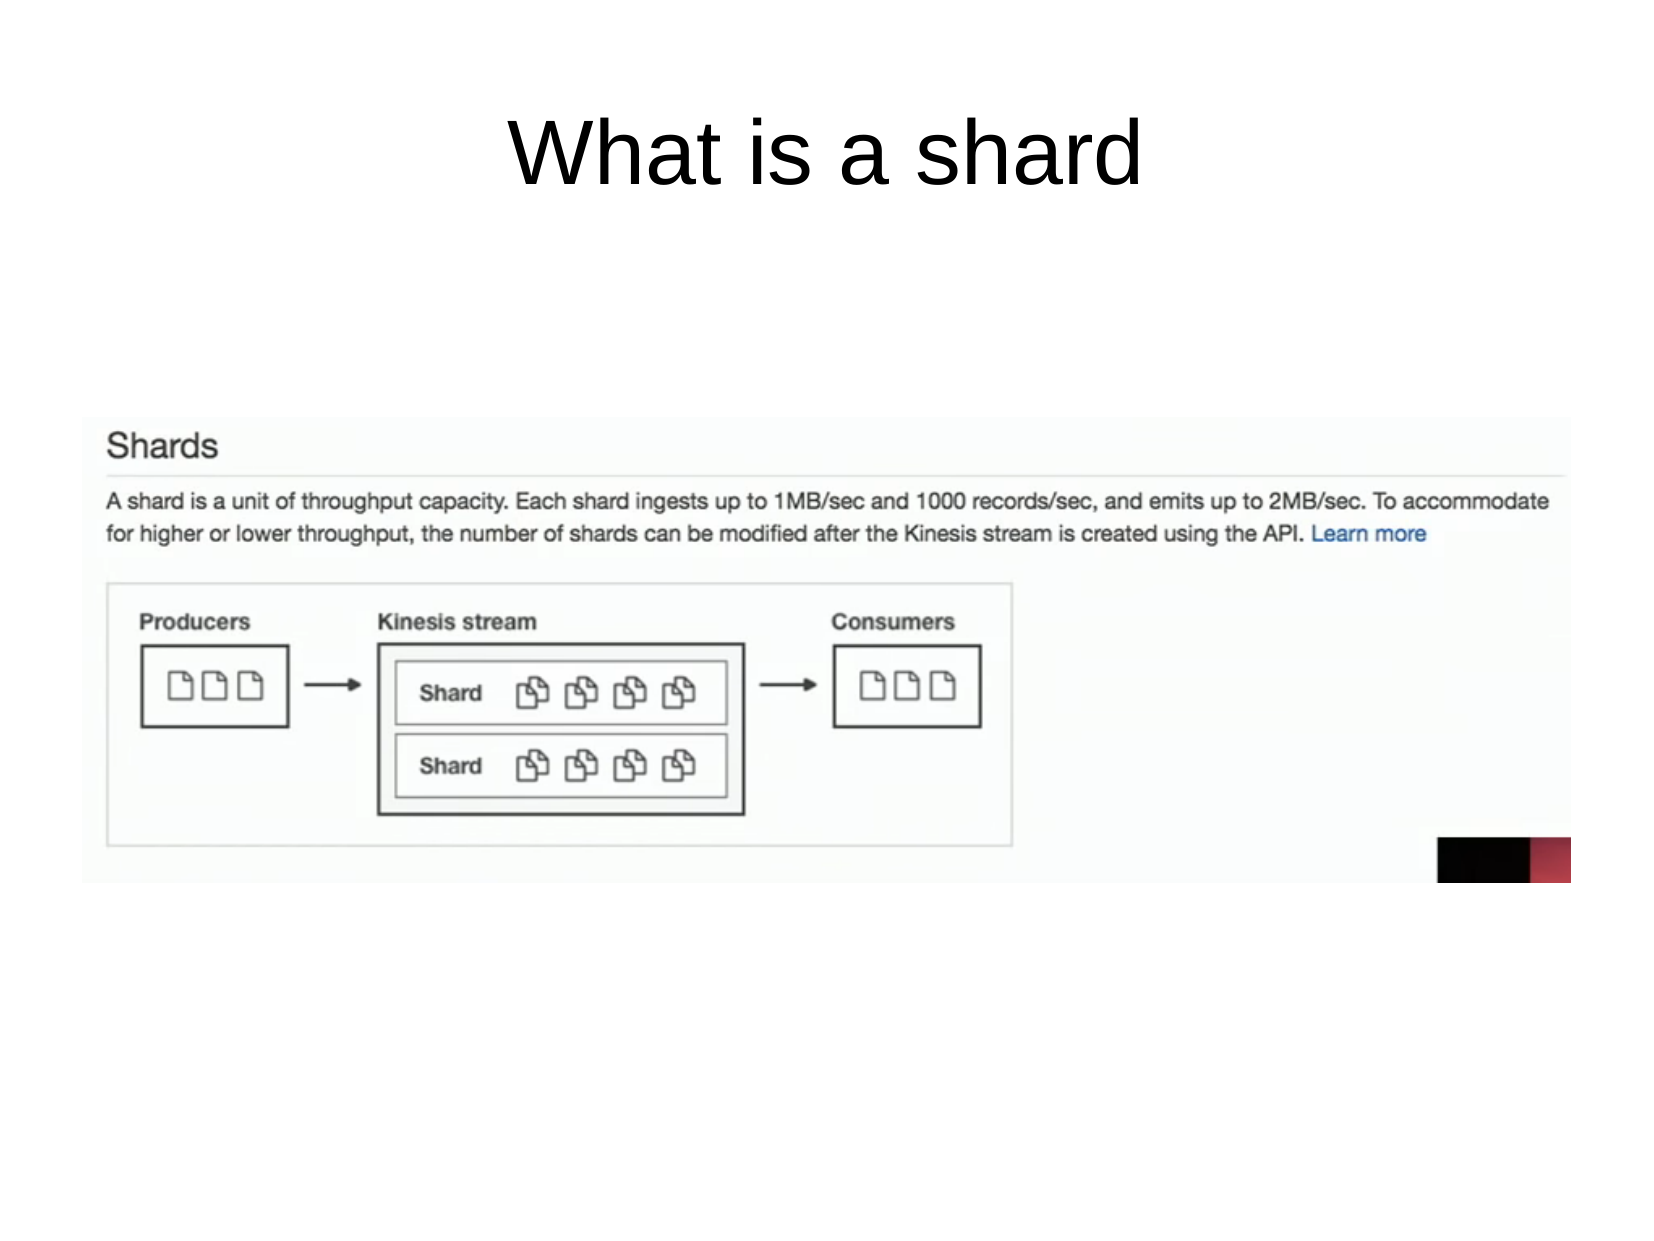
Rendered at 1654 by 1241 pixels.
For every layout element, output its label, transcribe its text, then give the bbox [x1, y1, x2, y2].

title What is a shard [82, 49, 1571, 257]
picture [82, 417, 1571, 883]
